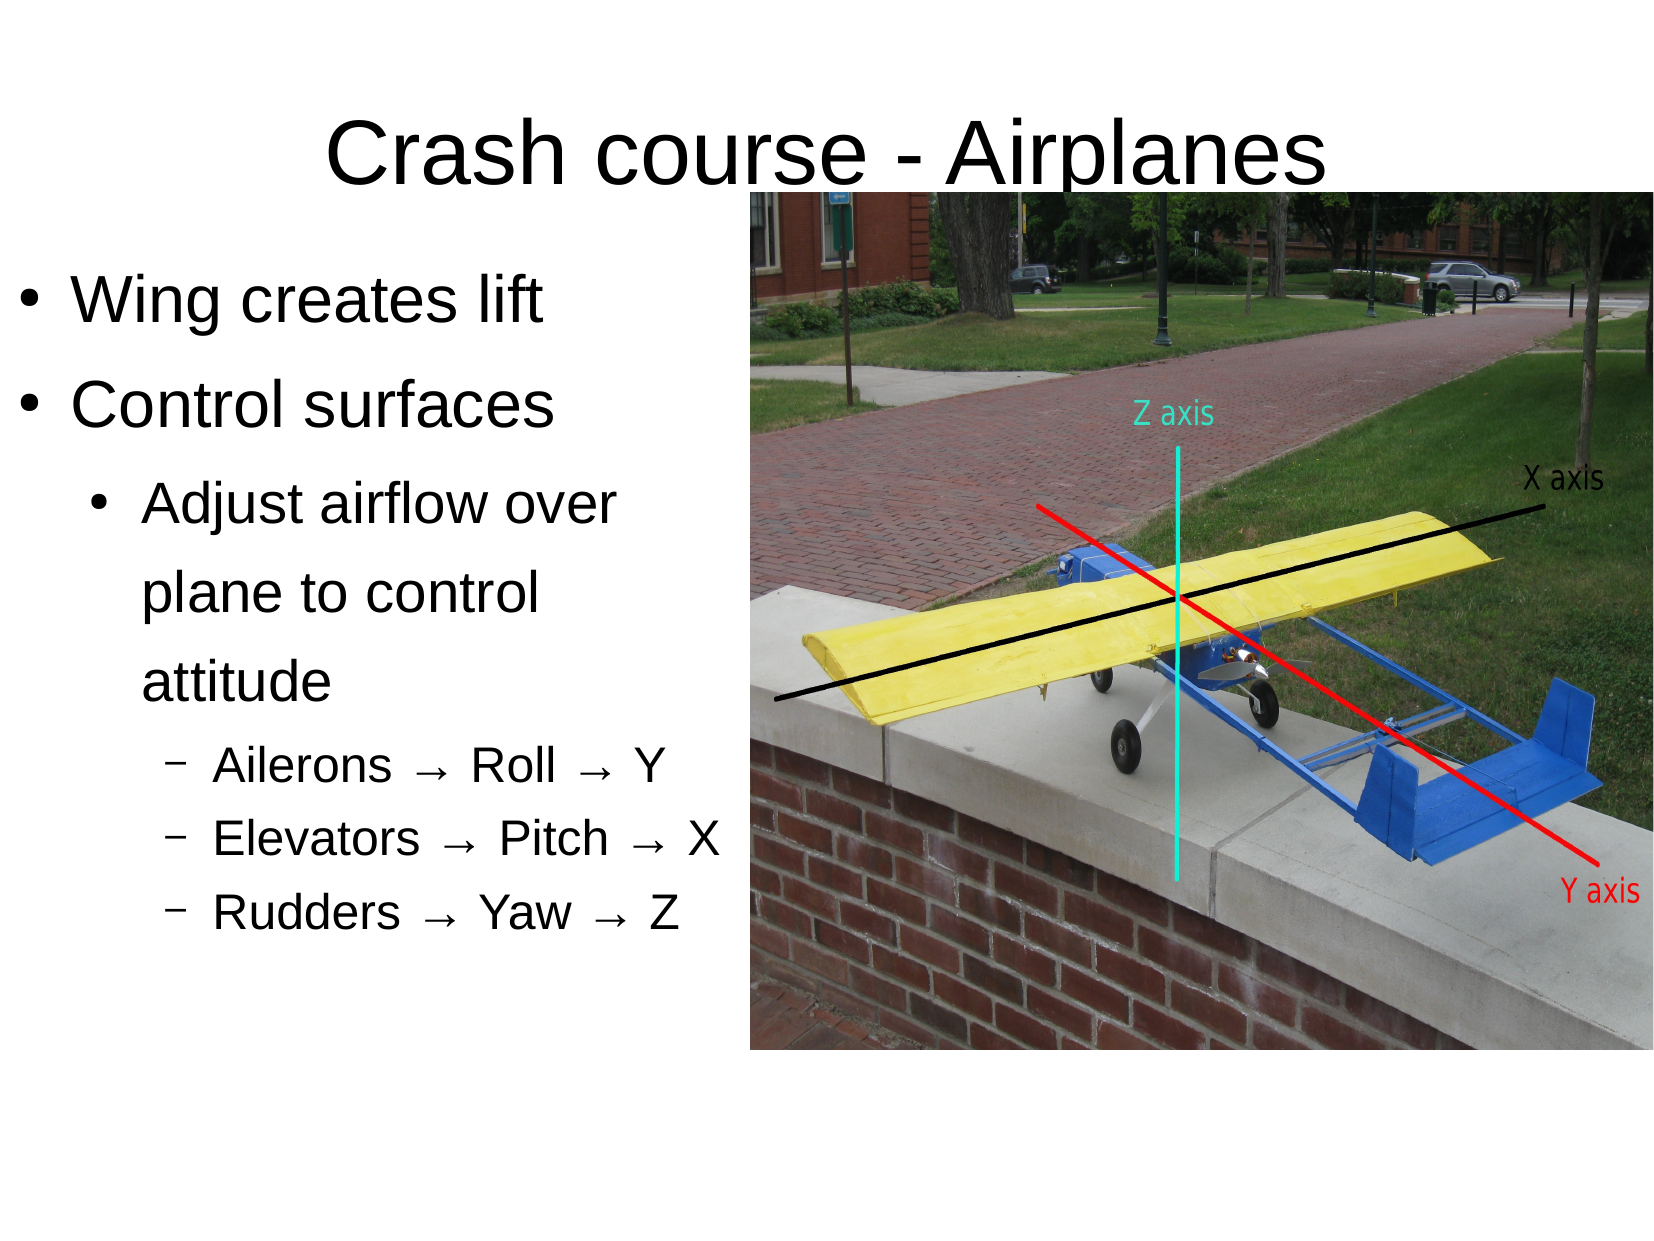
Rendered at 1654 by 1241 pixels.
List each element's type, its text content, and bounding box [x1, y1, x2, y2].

list Wing creates lift Control surfaces Adjust airflow over plane to control attitude Ailerons → Roll → Y Elevators → Pitch → X Rudders → Yaw → Z [0, 262, 788, 1081]
title Crash course - Airplanes [82, 49, 1571, 257]
picture [750, 192, 1654, 1109]
